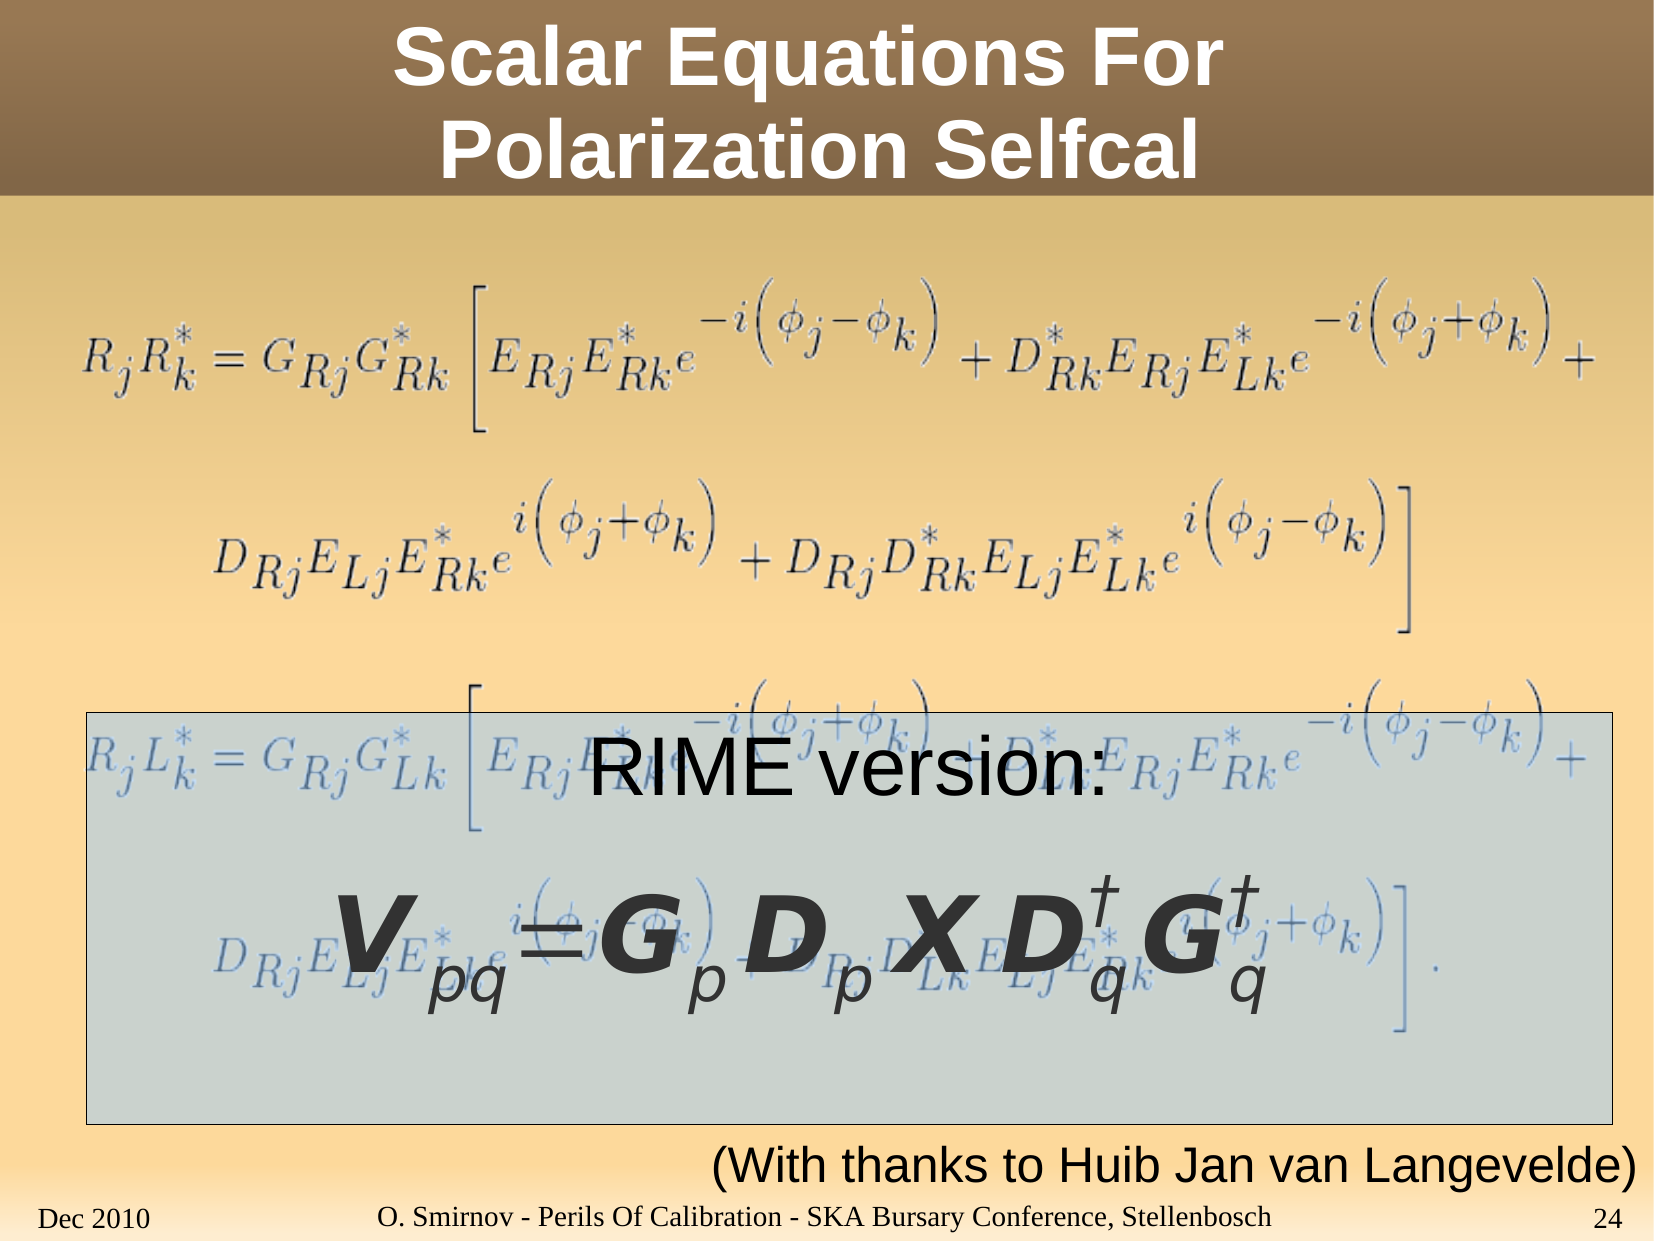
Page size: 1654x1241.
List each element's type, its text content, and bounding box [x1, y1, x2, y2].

text_box (With thanks to Huib Jan van Langevelde) [426, 1129, 1654, 1201]
chart [324, 862, 1276, 1016]
picture [0, 0, 1654, 1241]
title Scalar Equations For Polarization Selfcal [76, 7, 1565, 200]
text_box RIME version: [86, 712, 1613, 1125]
